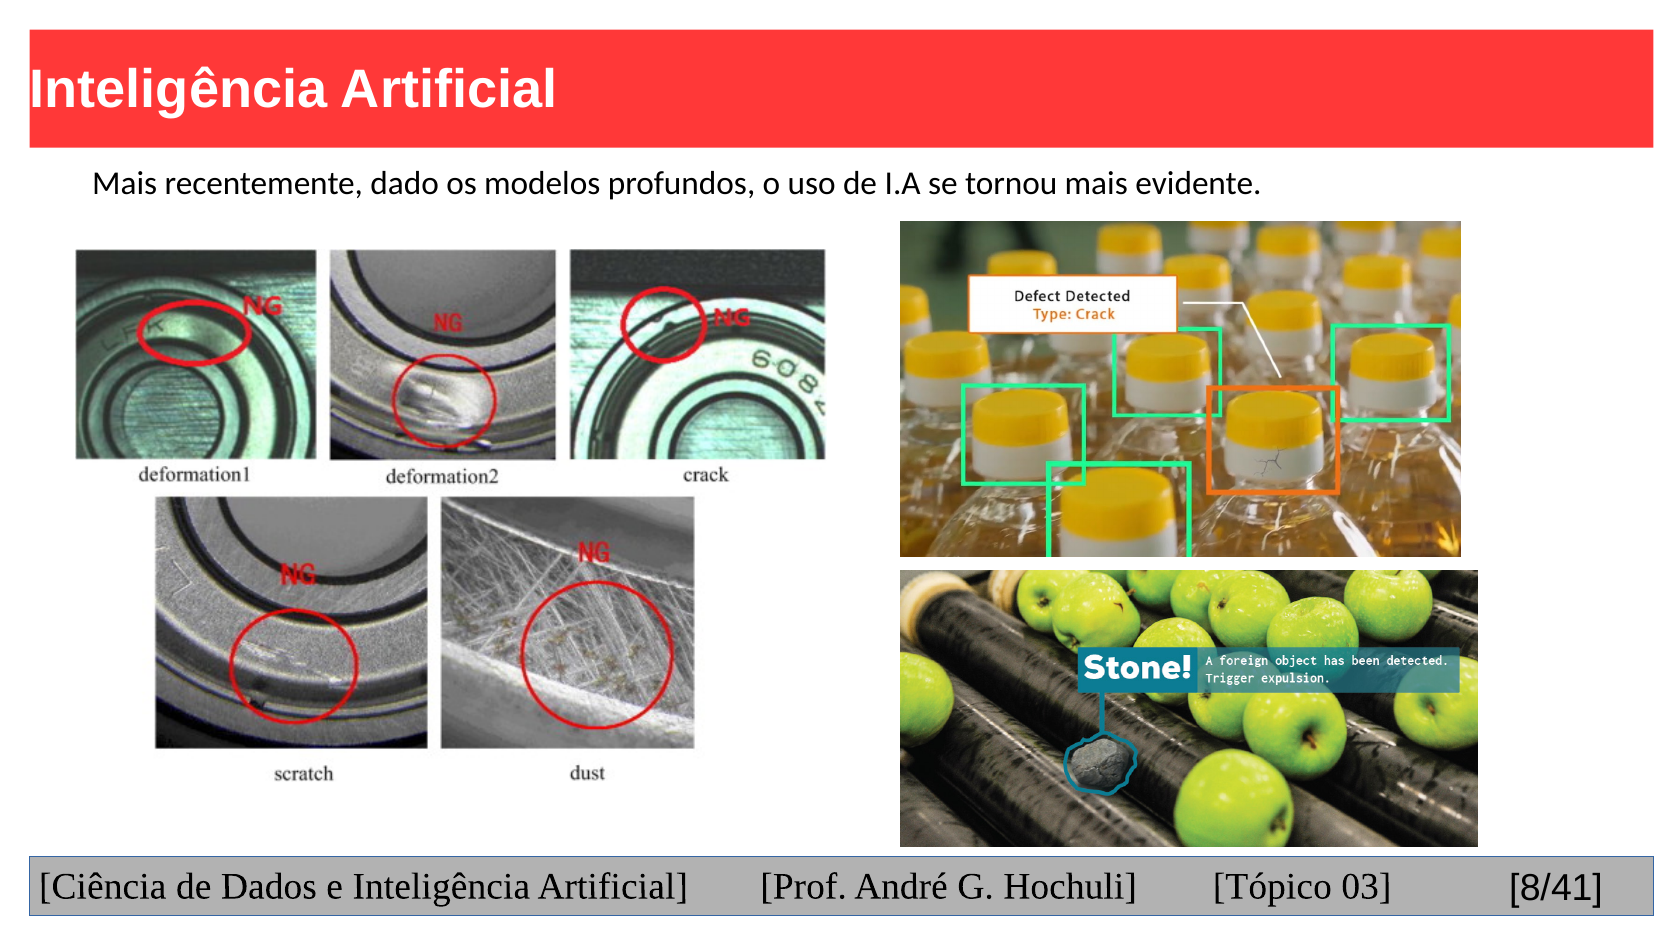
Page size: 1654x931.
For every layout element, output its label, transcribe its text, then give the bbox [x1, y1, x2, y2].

picture [900, 570, 1478, 847]
picture [900, 221, 1461, 557]
picture [75, 249, 827, 782]
title Inteligência Artificial [29, 29, 1654, 148]
text_box Mais recentemente, dado os modelos profundos, o uso de I.A se tornou mais evidente. [77, 153, 1594, 931]
